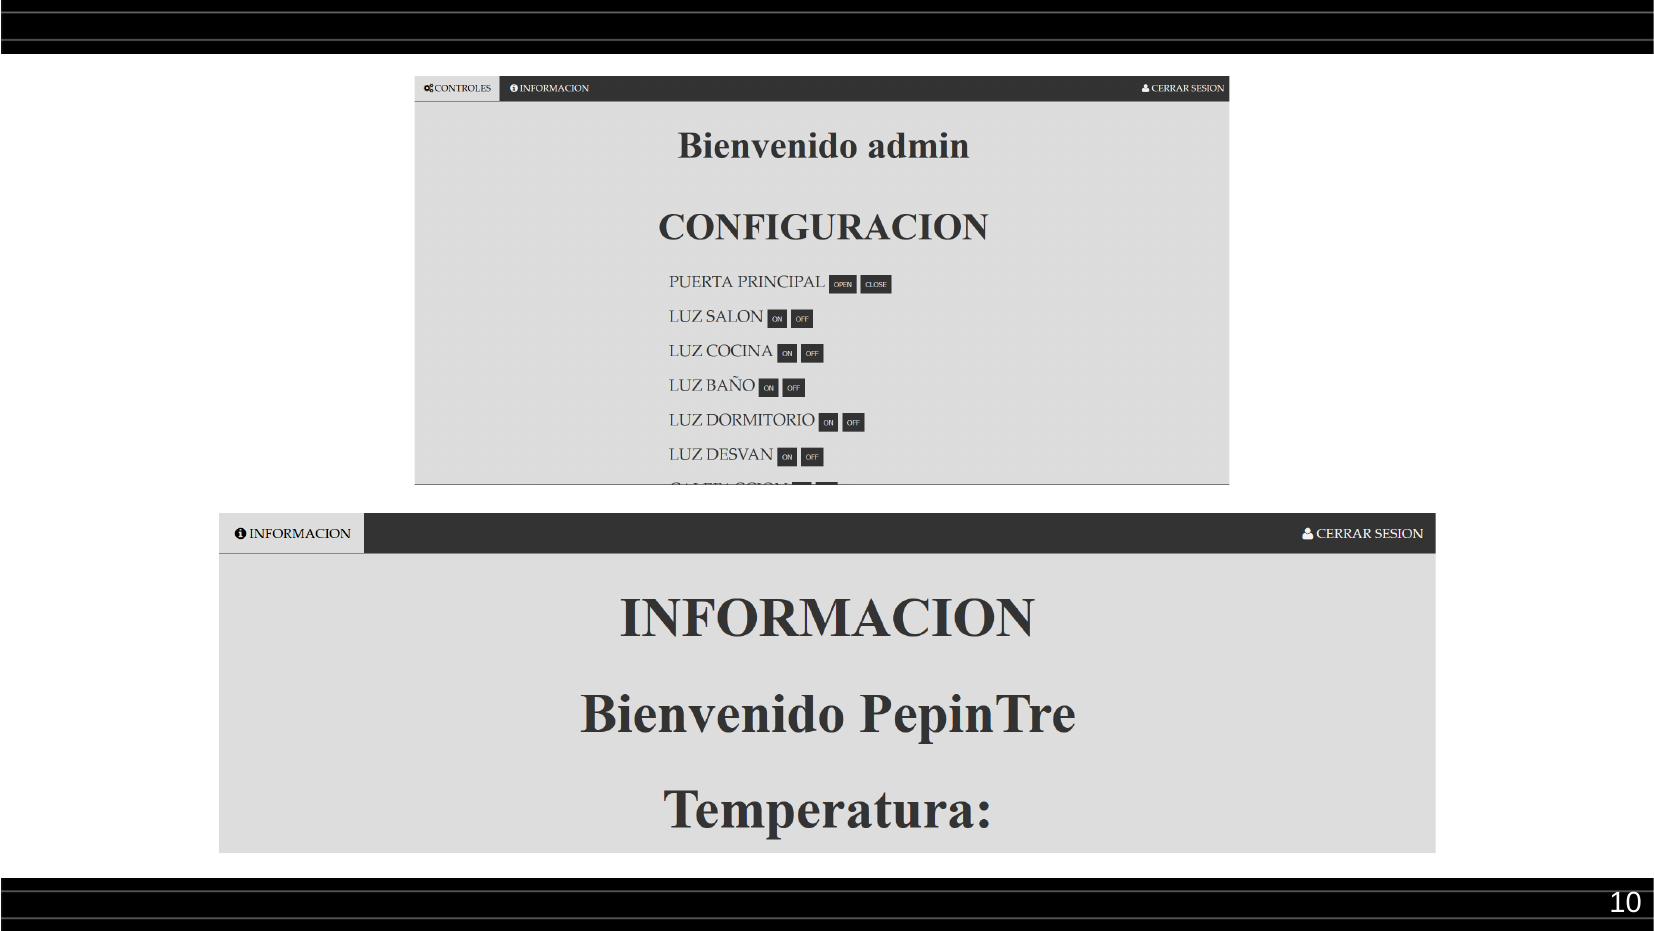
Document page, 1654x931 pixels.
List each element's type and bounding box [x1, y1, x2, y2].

picture [219, 513, 1436, 853]
picture [414, 76, 1230, 485]
picture [1, 878, 1654, 931]
picture [1, 0, 1654, 54]
